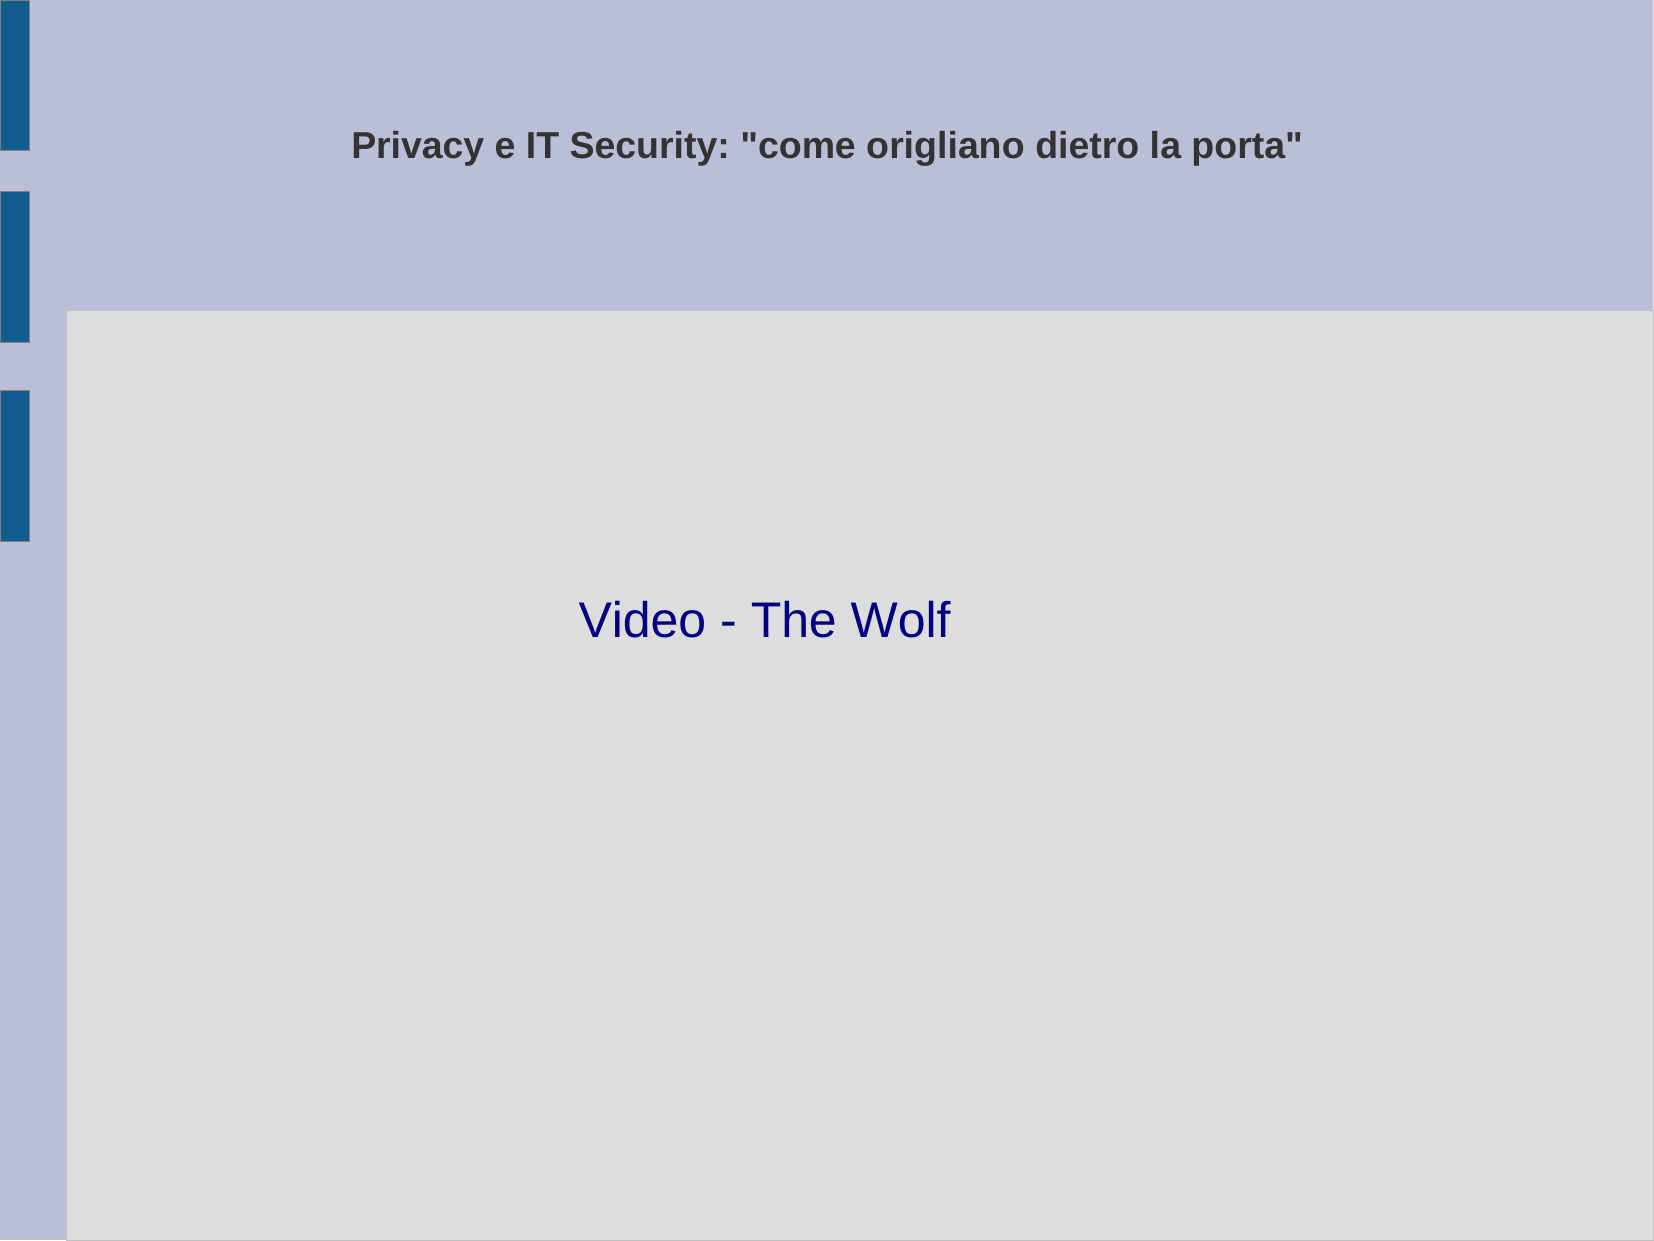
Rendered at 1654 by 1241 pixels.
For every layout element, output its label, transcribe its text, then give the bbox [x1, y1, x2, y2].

text_box Video - The Wolf [578, 592, 1063, 649]
title Privacy e IT Security: "come origliano dietro la porta" [121, 91, 1534, 201]
